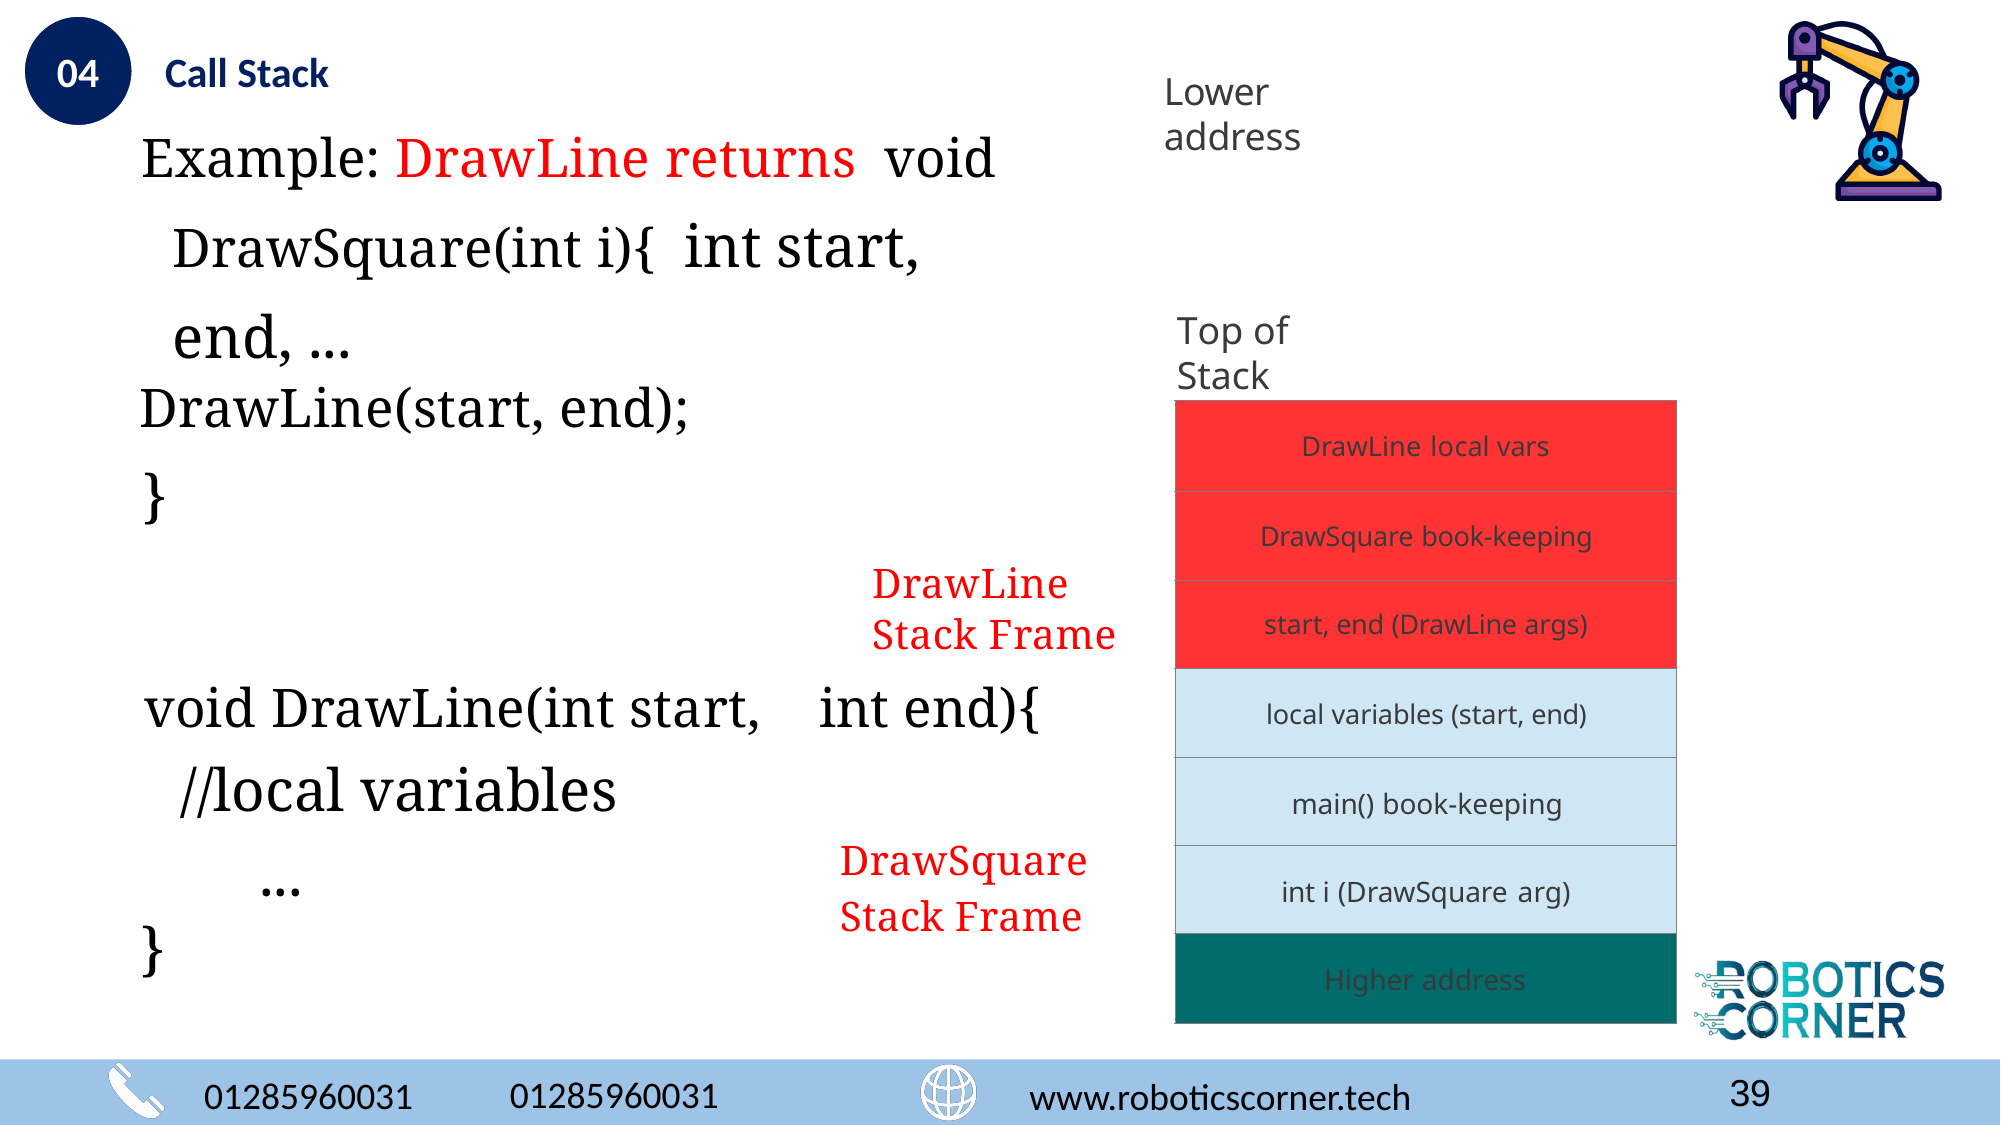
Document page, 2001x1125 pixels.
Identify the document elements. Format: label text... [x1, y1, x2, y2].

picture [103, 1057, 170, 1124]
text_box Top of Stack [1152, 299, 1335, 405]
picture [915, 1059, 981, 1125]
table_cell Higher address [1176, 934, 1676, 1023]
picture [1680, 859, 1953, 1125]
table_cell local variables (start, end) [1176, 669, 1676, 757]
text_box void DrawLine(int start, int end){ //local variables ... } [139, 615, 1065, 983]
picture [1771, 21, 1950, 201]
table_cell start, end (DrawLine args) [1176, 581, 1676, 668]
table_cell main() book-keeping [1176, 758, 1676, 845]
table_header DrawLine local vars [1176, 401, 1676, 491]
text_box <number> [1714, 1065, 1916, 1125]
table_cell DrawSquare book-keeping [1176, 492, 1676, 580]
text_box 04 [22, 14, 134, 128]
text_box DrawSquare Stack Frame [825, 825, 1166, 982]
text_box Lower address [1161, 45, 1410, 159]
text_box Example: DrawLine returns void DrawSquare(int i){ int start, end, ... DrawLine(start, end); } [139, 102, 1081, 530]
table_cell int i (DrawSquare arg) [1176, 846, 1676, 933]
text_box DrawLine Stack Frame [870, 554, 1171, 658]
text_box Call Stack [150, 38, 622, 103]
